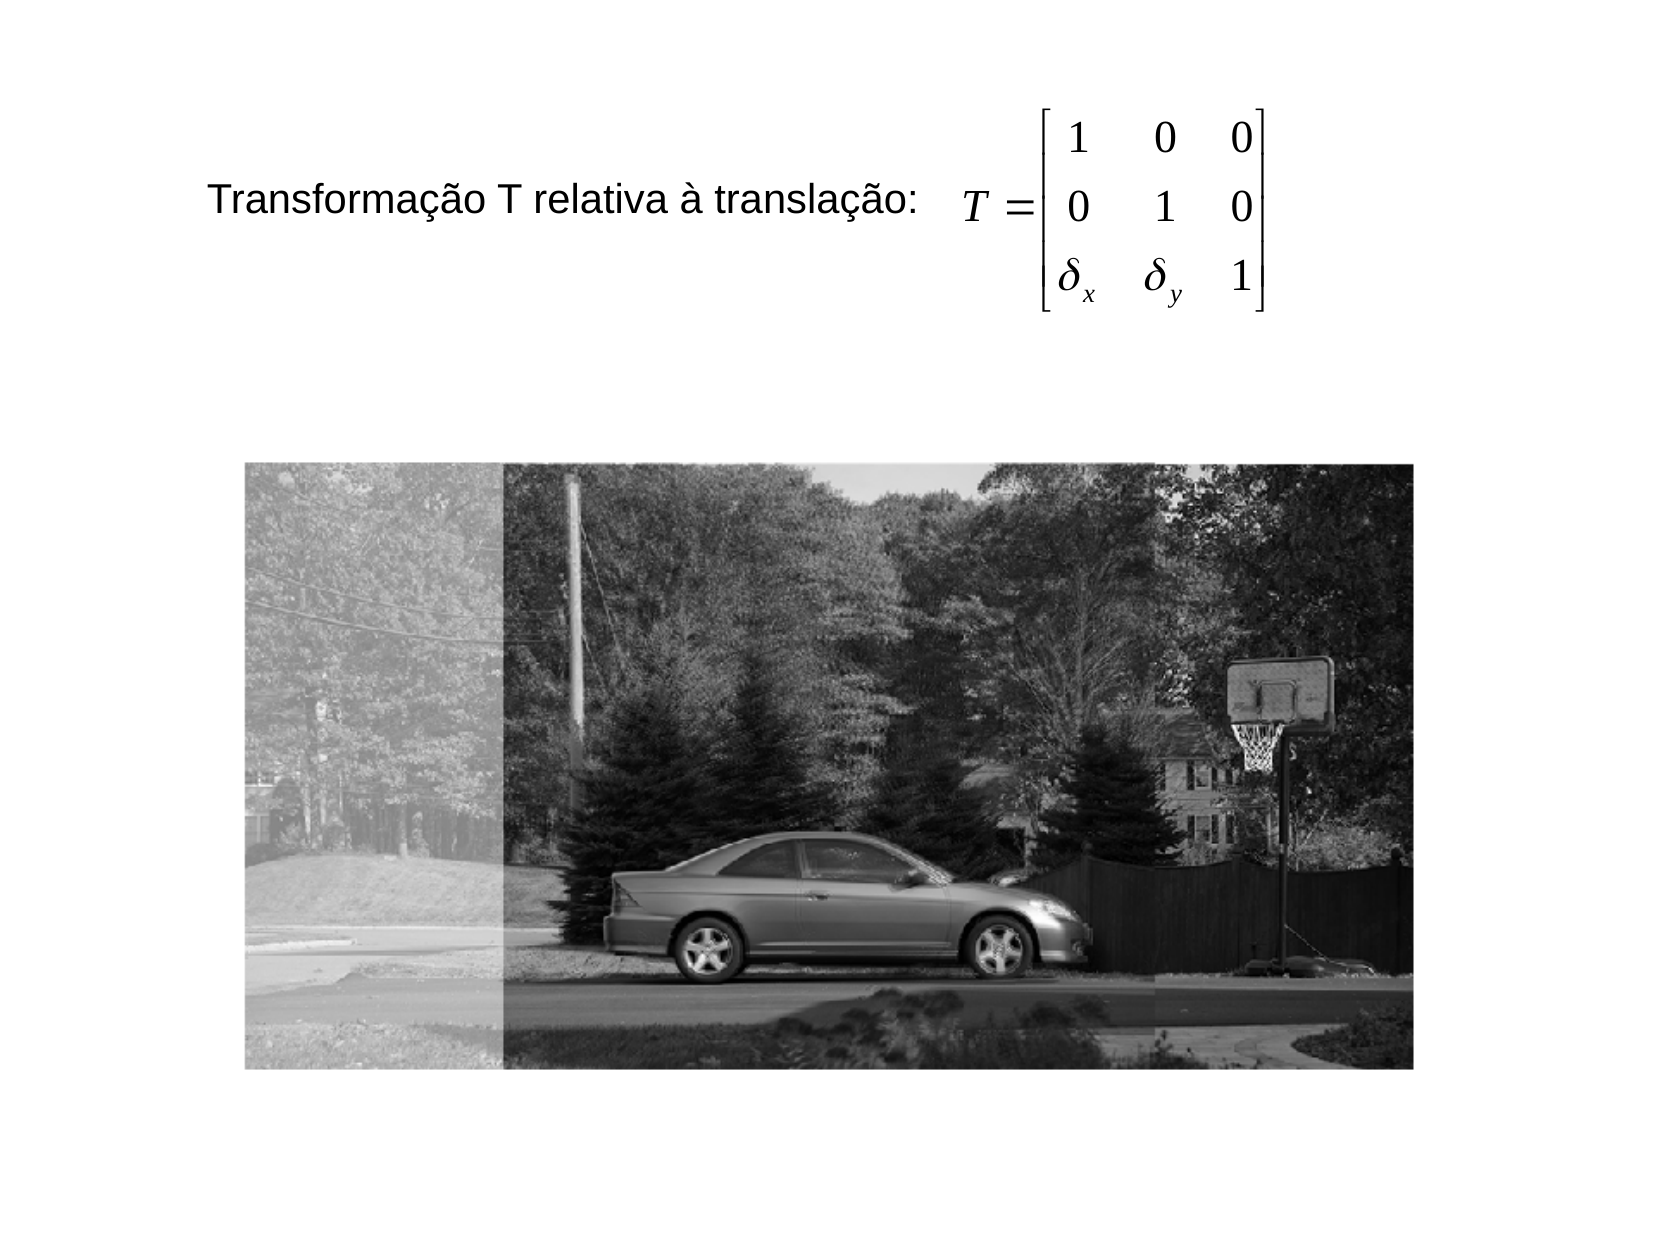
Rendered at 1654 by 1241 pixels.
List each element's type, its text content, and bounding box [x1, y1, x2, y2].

picture [97, 280, 1569, 1220]
chart [957, 99, 1283, 322]
text_box Transformação T relativa à translação: [177, 163, 935, 230]
